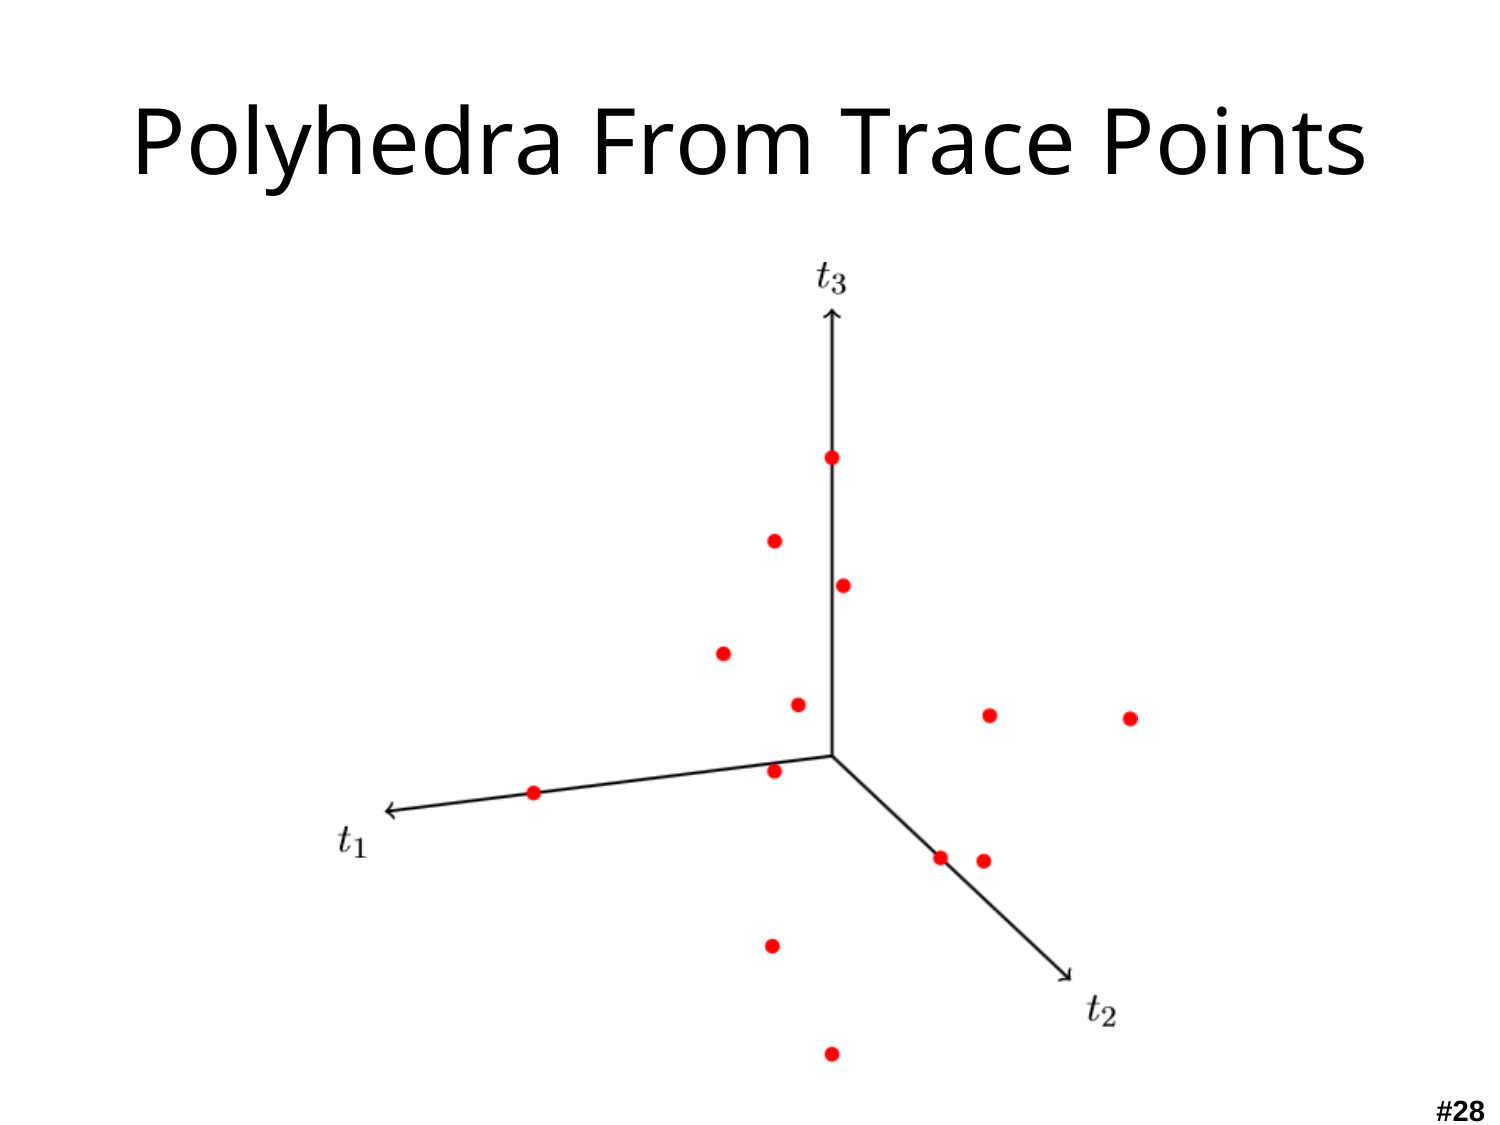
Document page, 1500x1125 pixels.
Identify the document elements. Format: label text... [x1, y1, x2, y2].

picture [337, 262, 1138, 1063]
title Polyhedra From Trace Points [24, 45, 1476, 233]
